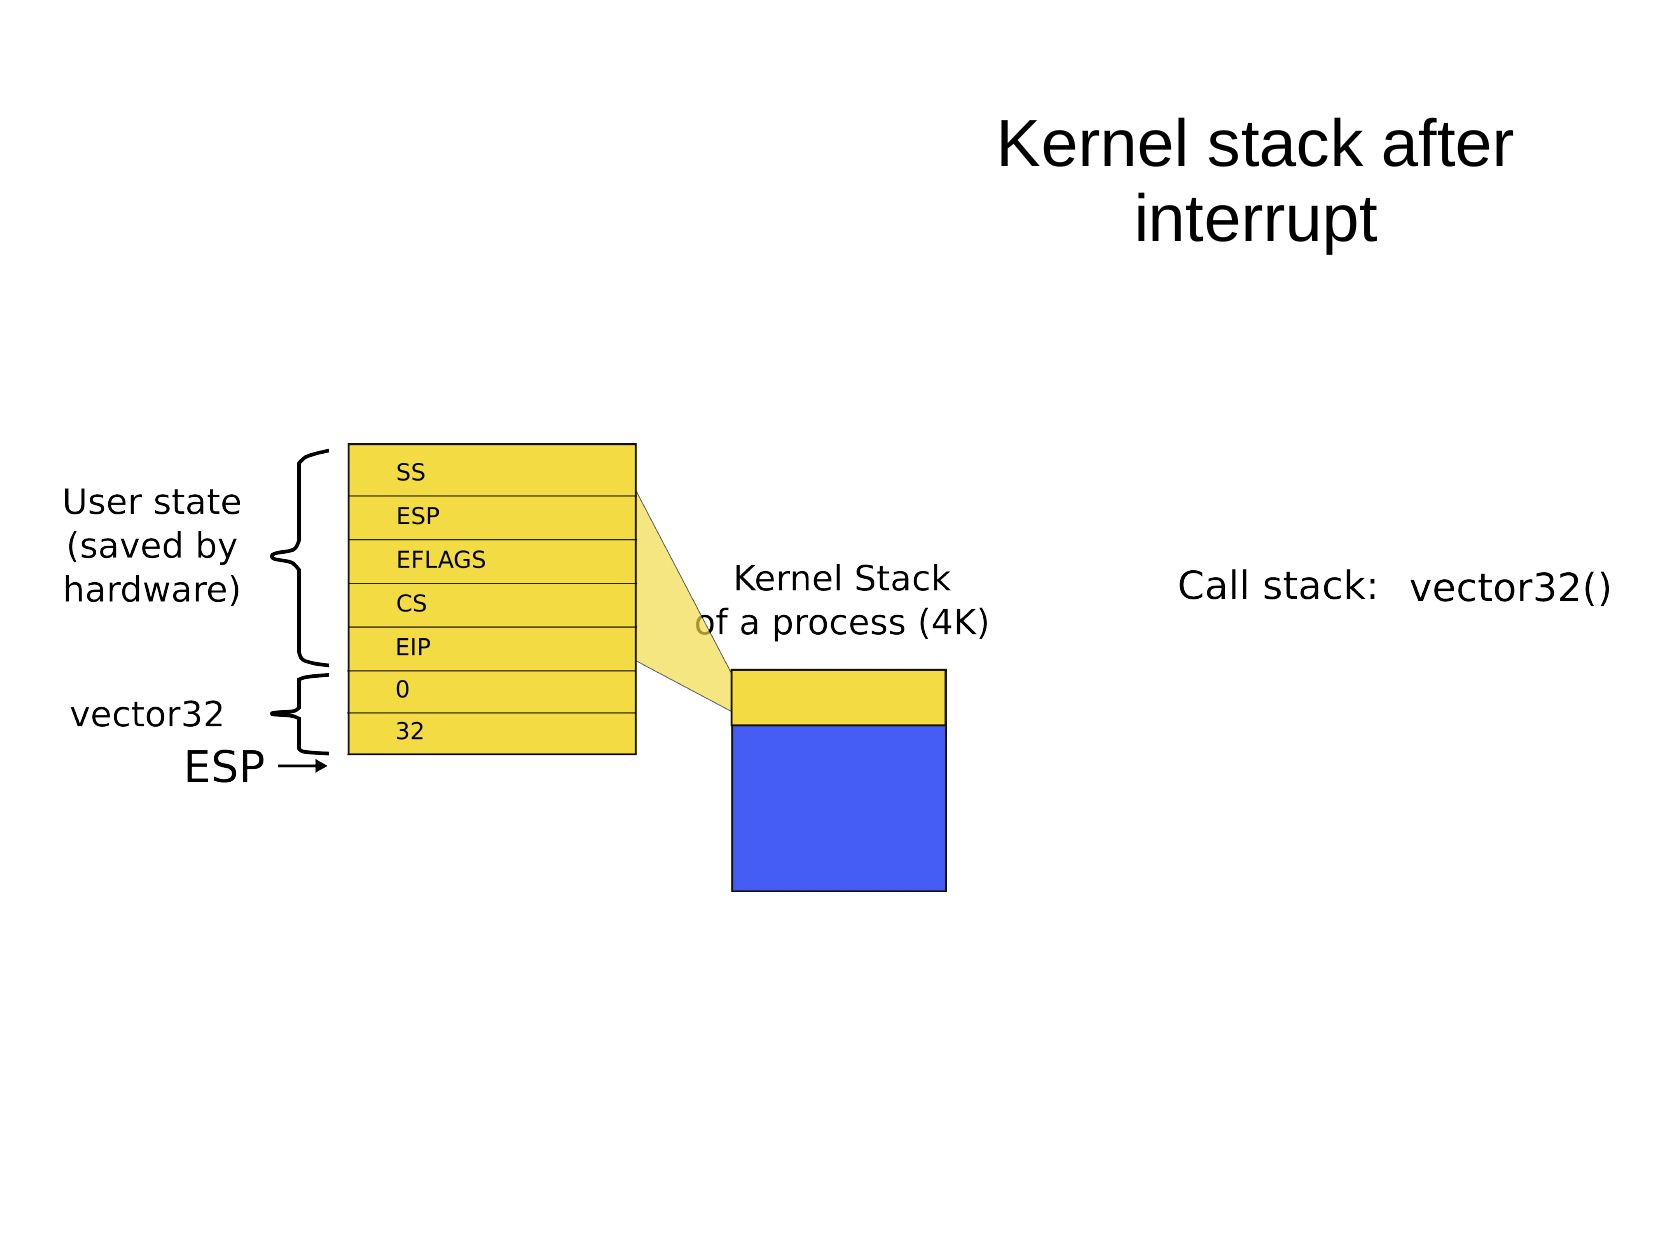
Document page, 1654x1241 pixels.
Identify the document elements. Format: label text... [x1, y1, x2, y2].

picture [65, 443, 1609, 892]
list Kernel stack after interrupt [900, 105, 1613, 301]
